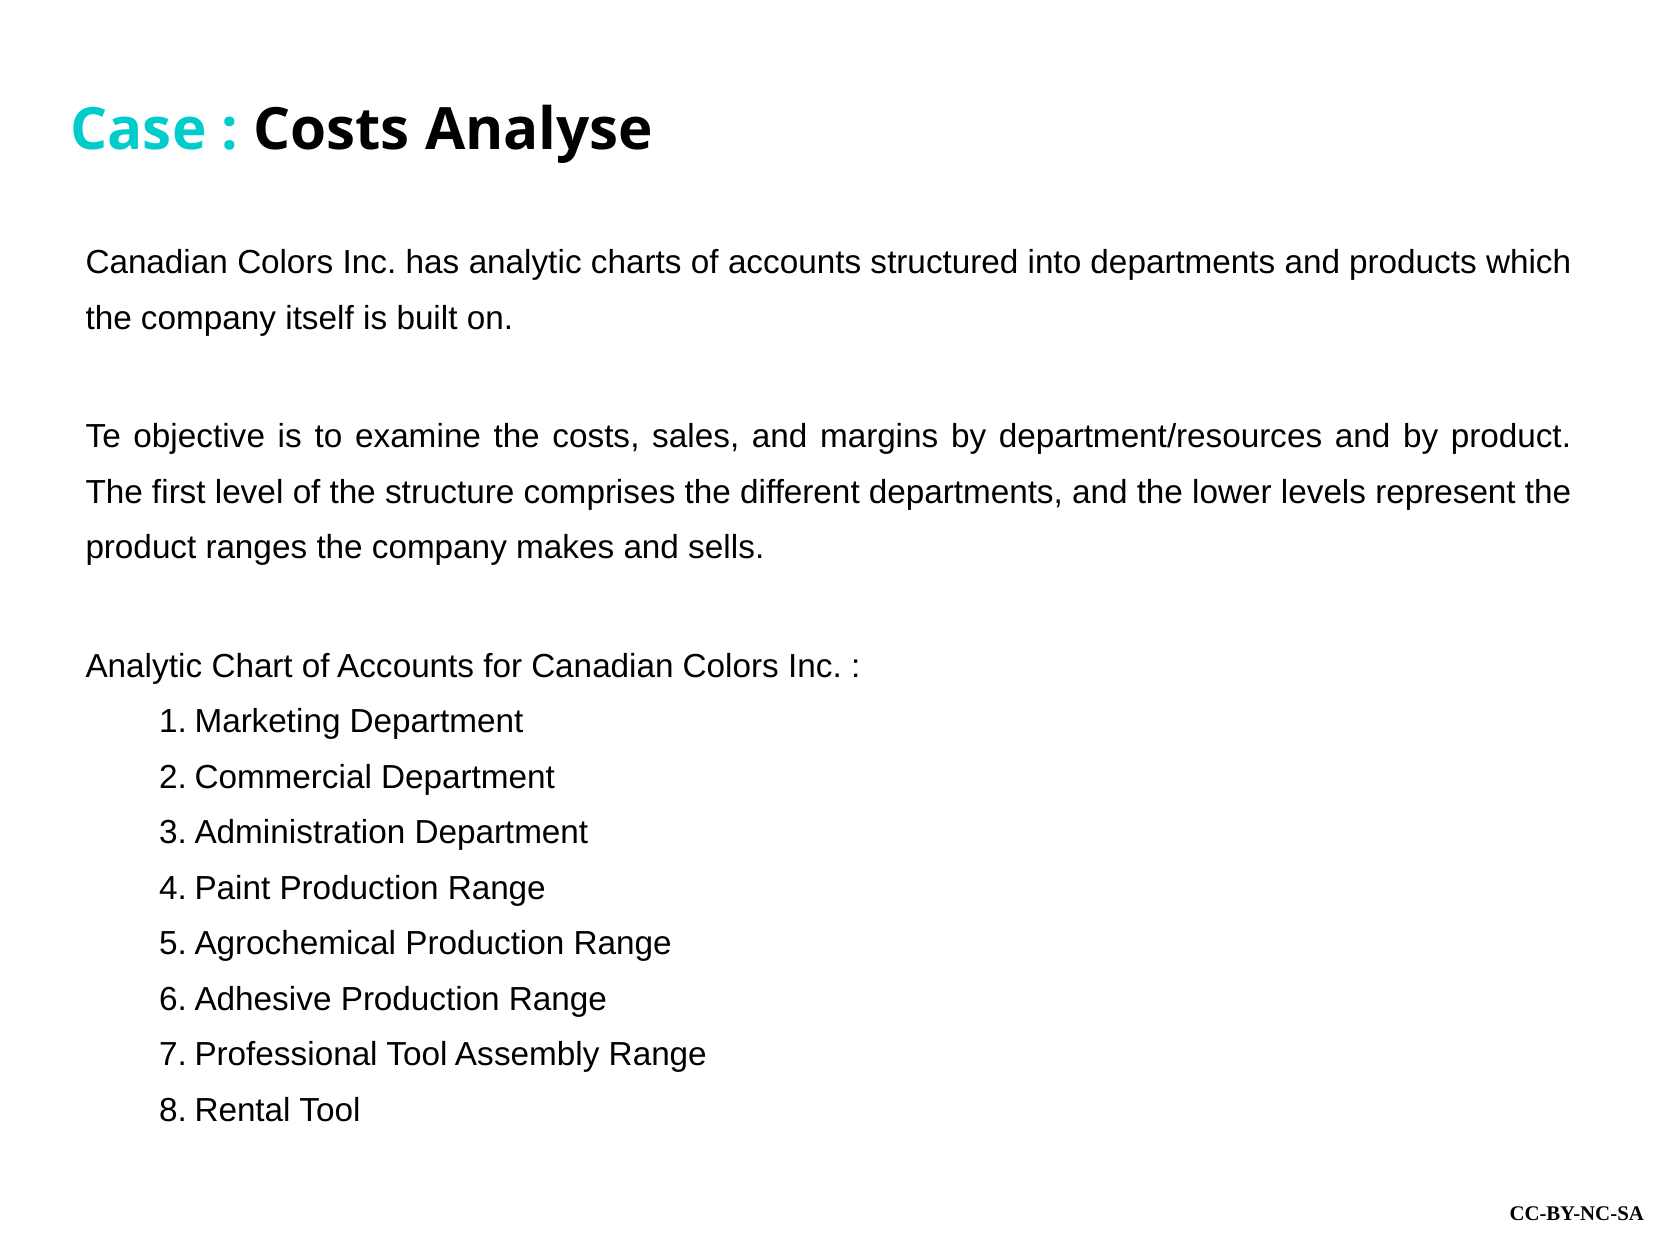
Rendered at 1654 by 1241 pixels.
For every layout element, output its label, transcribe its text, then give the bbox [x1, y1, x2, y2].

text_box Canadian Colors Inc. has analytic charts of accounts structured into departments and products which the company itself is built on. Te objective is to examine the costs, sales, and margins by department/resources and by product. The first level of the structure comprises the different departments, and the lower levels represent the product ranges the company makes and sells. Analytic Chart of Accounts for Canadian Colors Inc. : Marketing Department Commercial Department Administration Department Paint Production Range Agrochemical Production Range Adhesive Production Range Professional Tool Assembly Range Rental Tool [70, 217, 1589, 1241]
title Case : Costs Analyse [70, 23, 1560, 217]
